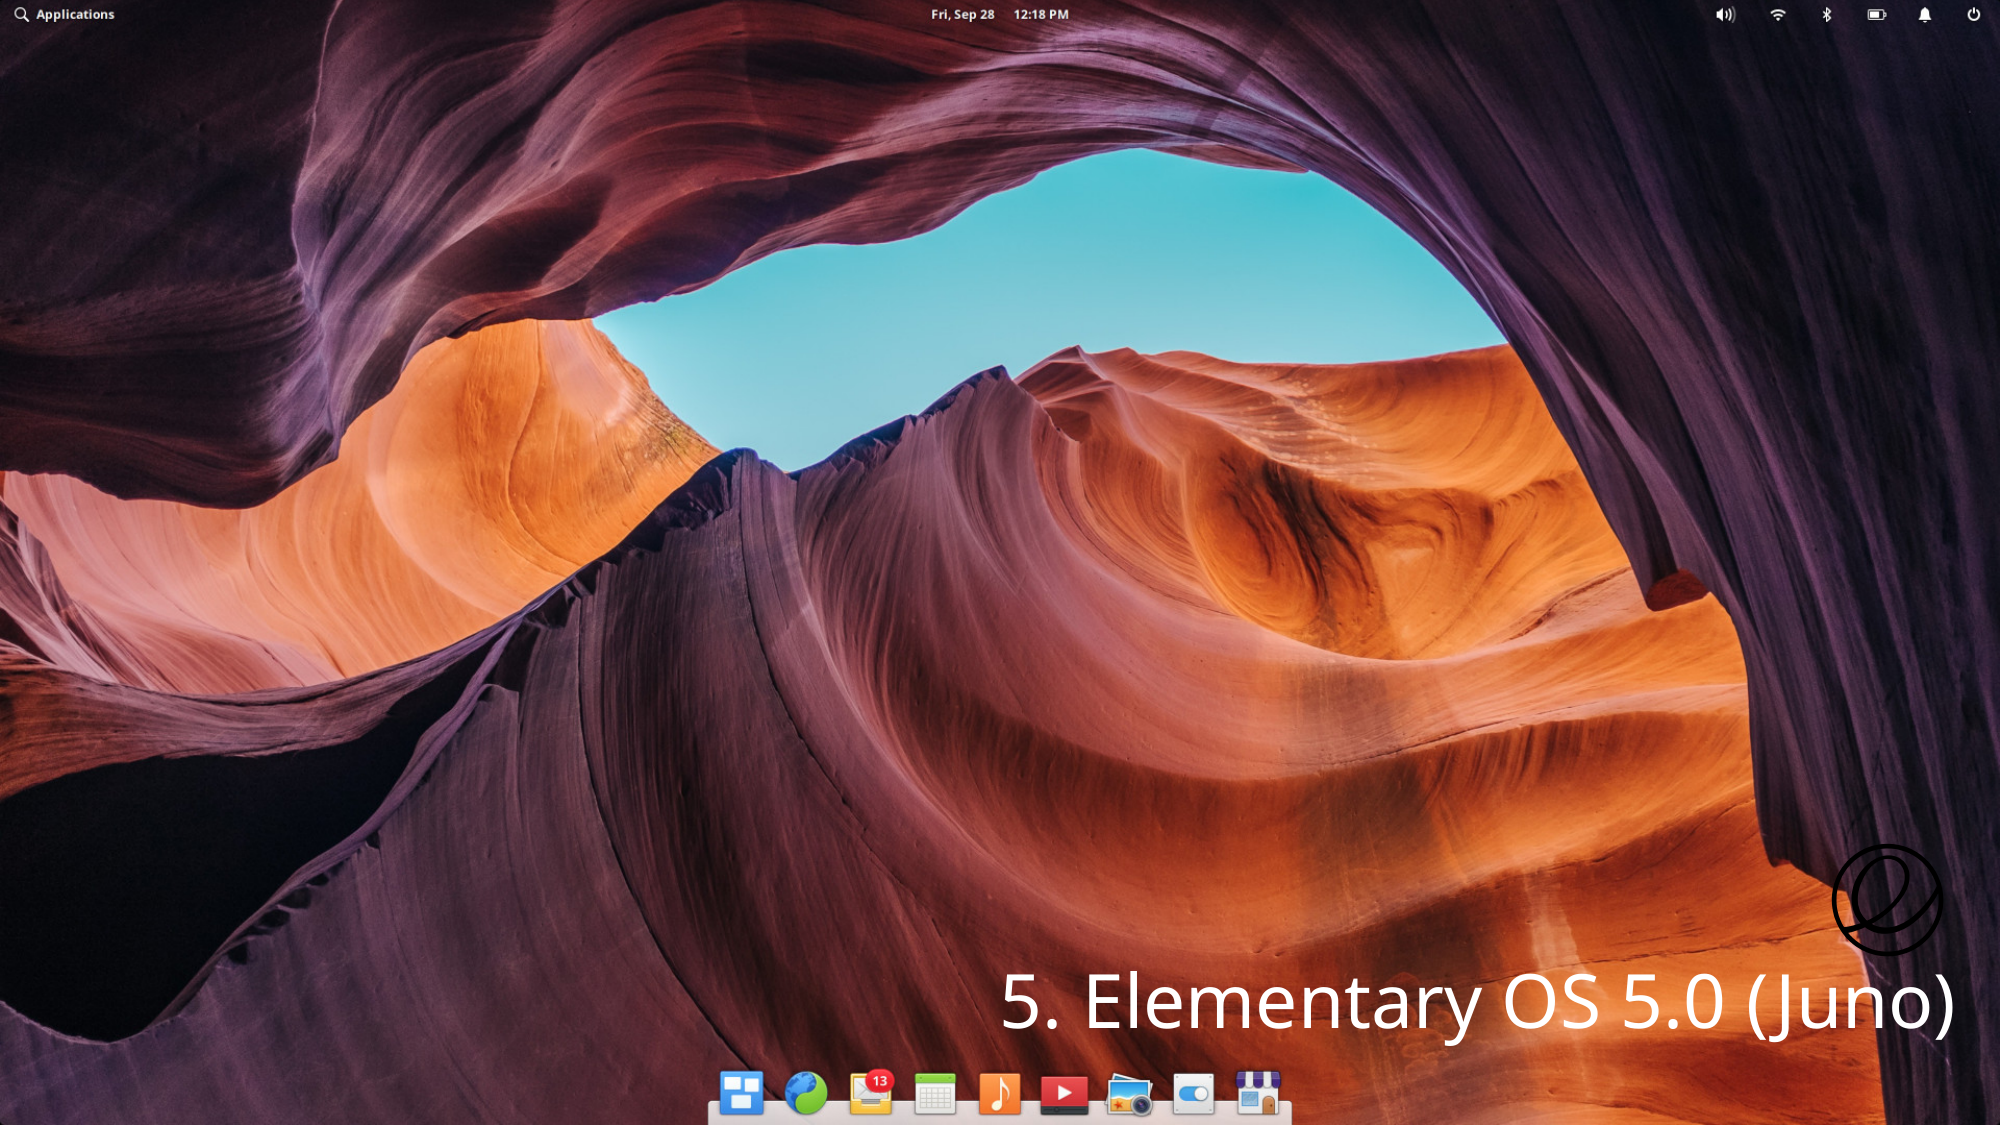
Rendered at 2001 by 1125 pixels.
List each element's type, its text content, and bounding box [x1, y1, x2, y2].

picture [0, 0, 2000, 1125]
title 5. Elementary OS 5.0 (Juno) [999, 956, 2000, 1069]
